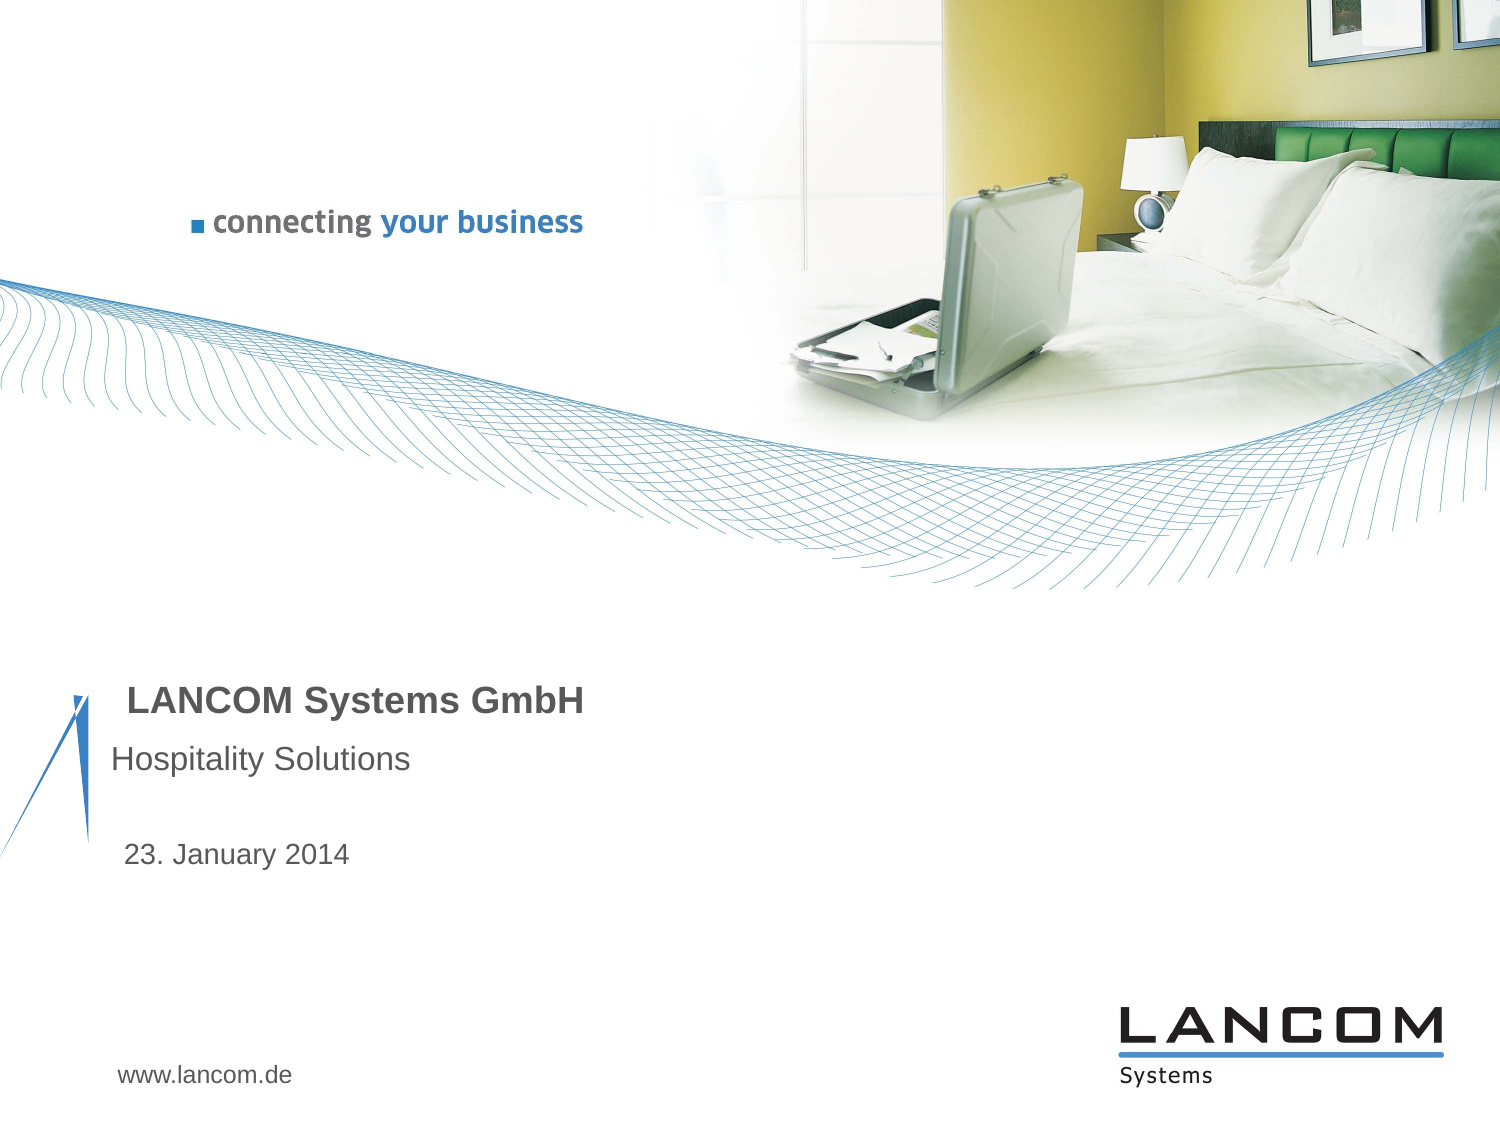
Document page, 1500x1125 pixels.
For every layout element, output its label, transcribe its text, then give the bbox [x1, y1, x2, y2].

list 23. January 2014 [109, 827, 1144, 883]
subtitle Hospitality Solutions [95, 729, 1146, 857]
picture [1117, 1006, 1444, 1088]
picture [0, 0, 1500, 708]
list LANCOM Systems GmbH [111, 667, 1223, 729]
